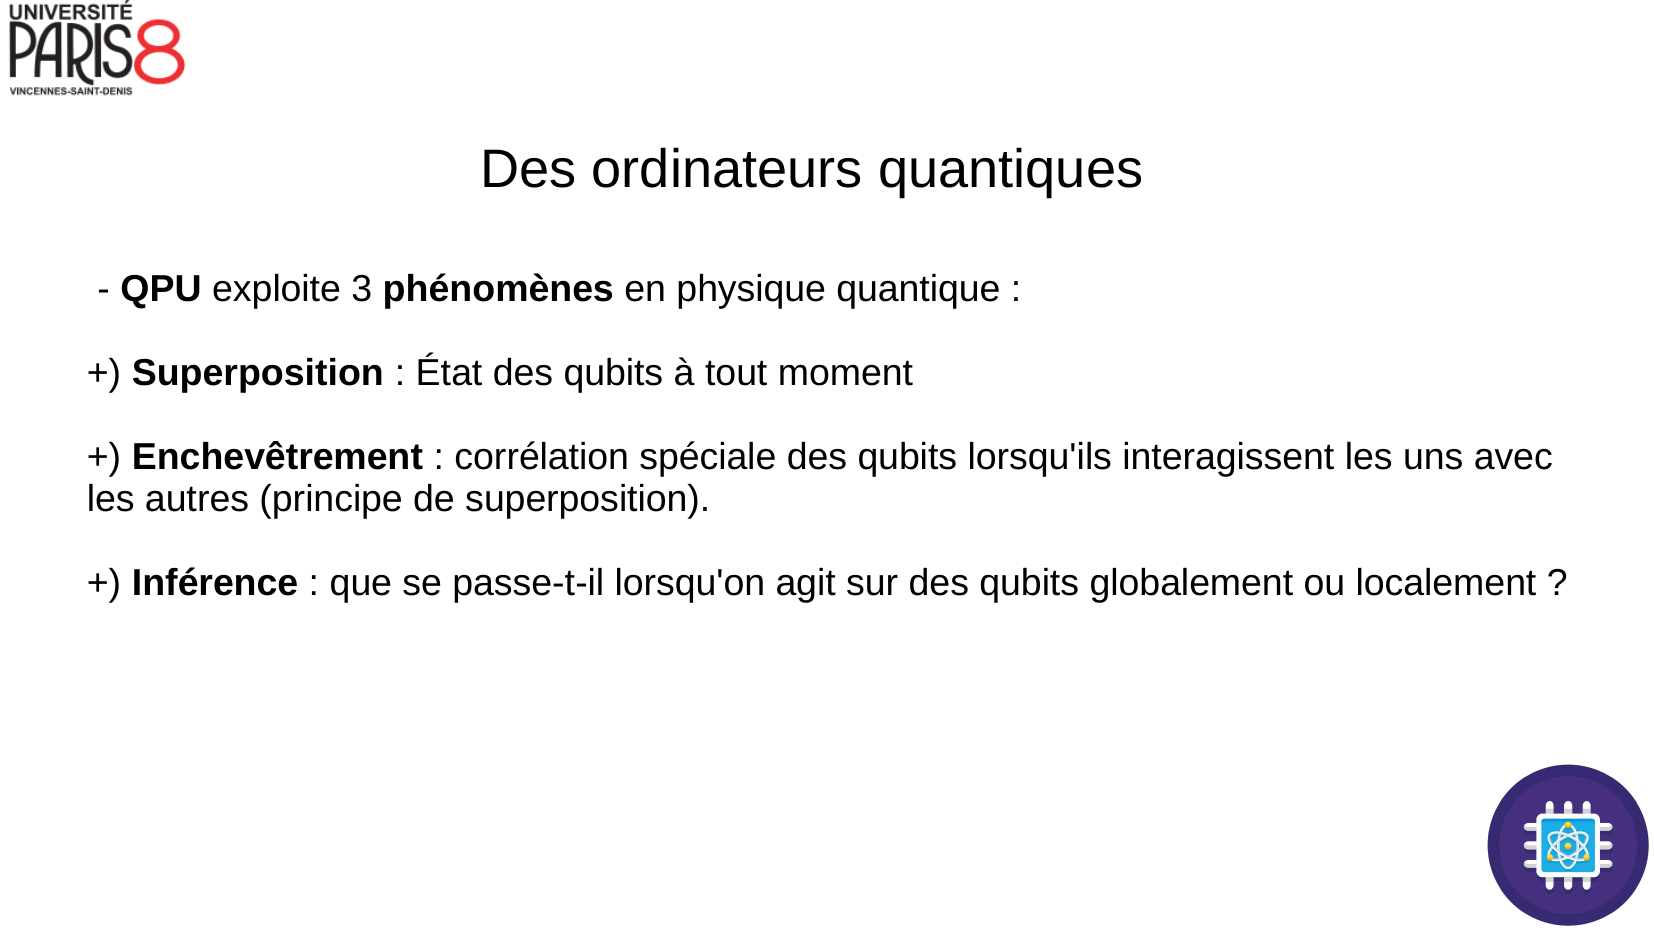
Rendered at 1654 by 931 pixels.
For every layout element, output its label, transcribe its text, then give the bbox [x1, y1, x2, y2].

picture [1482, 759, 1654, 931]
subtitle - QPU exploite 3 phénomènes en physique quantique : +) Superposition : État des qubits à tout moment +) Enchevêtrement : corrélation spéciale des qubits lorsqu'ils interagissent les uns avec les autres (principe de superposition). +) Inférence : que se passe-t-il lorsqu'on agit sur des qubits globalement ou localement ? [86, 267, 1576, 808]
title Des ordinateurs quantiques [86, 112, 1538, 226]
picture [0, 0, 192, 100]
